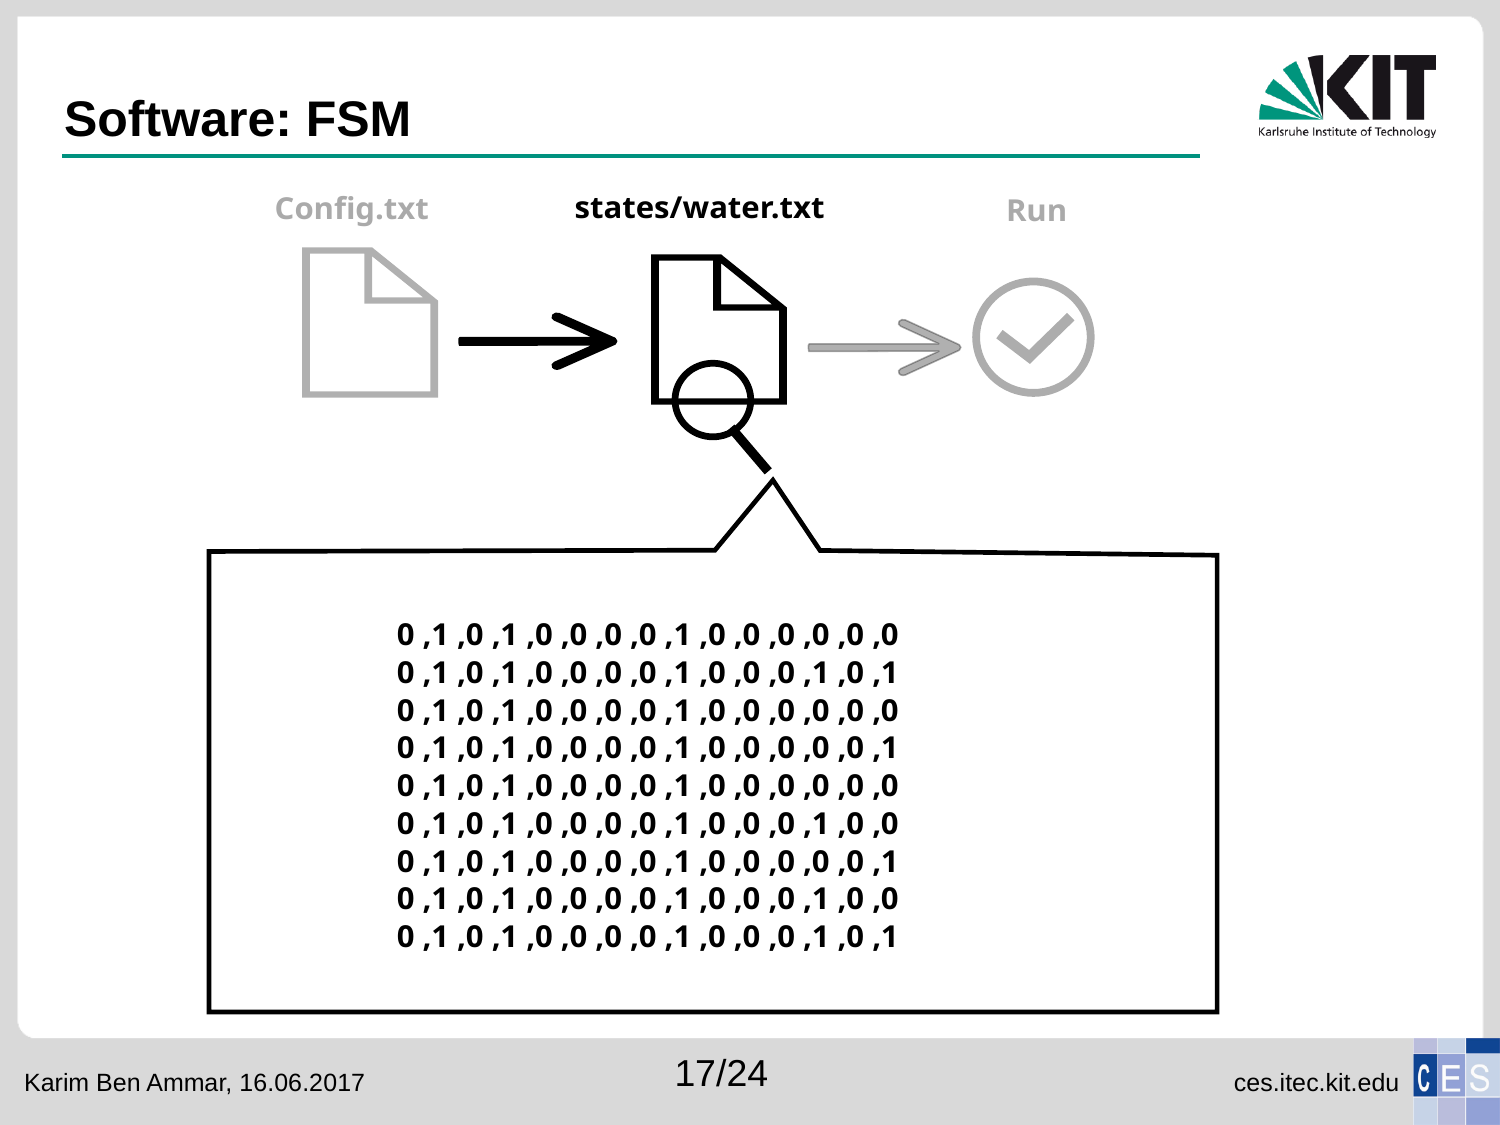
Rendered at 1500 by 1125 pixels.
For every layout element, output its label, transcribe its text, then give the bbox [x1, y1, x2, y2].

title Software: FSM [64, 54, 1198, 147]
text_box 17/24 [659, 1045, 783, 1117]
picture [0, 0, 1500, 1125]
